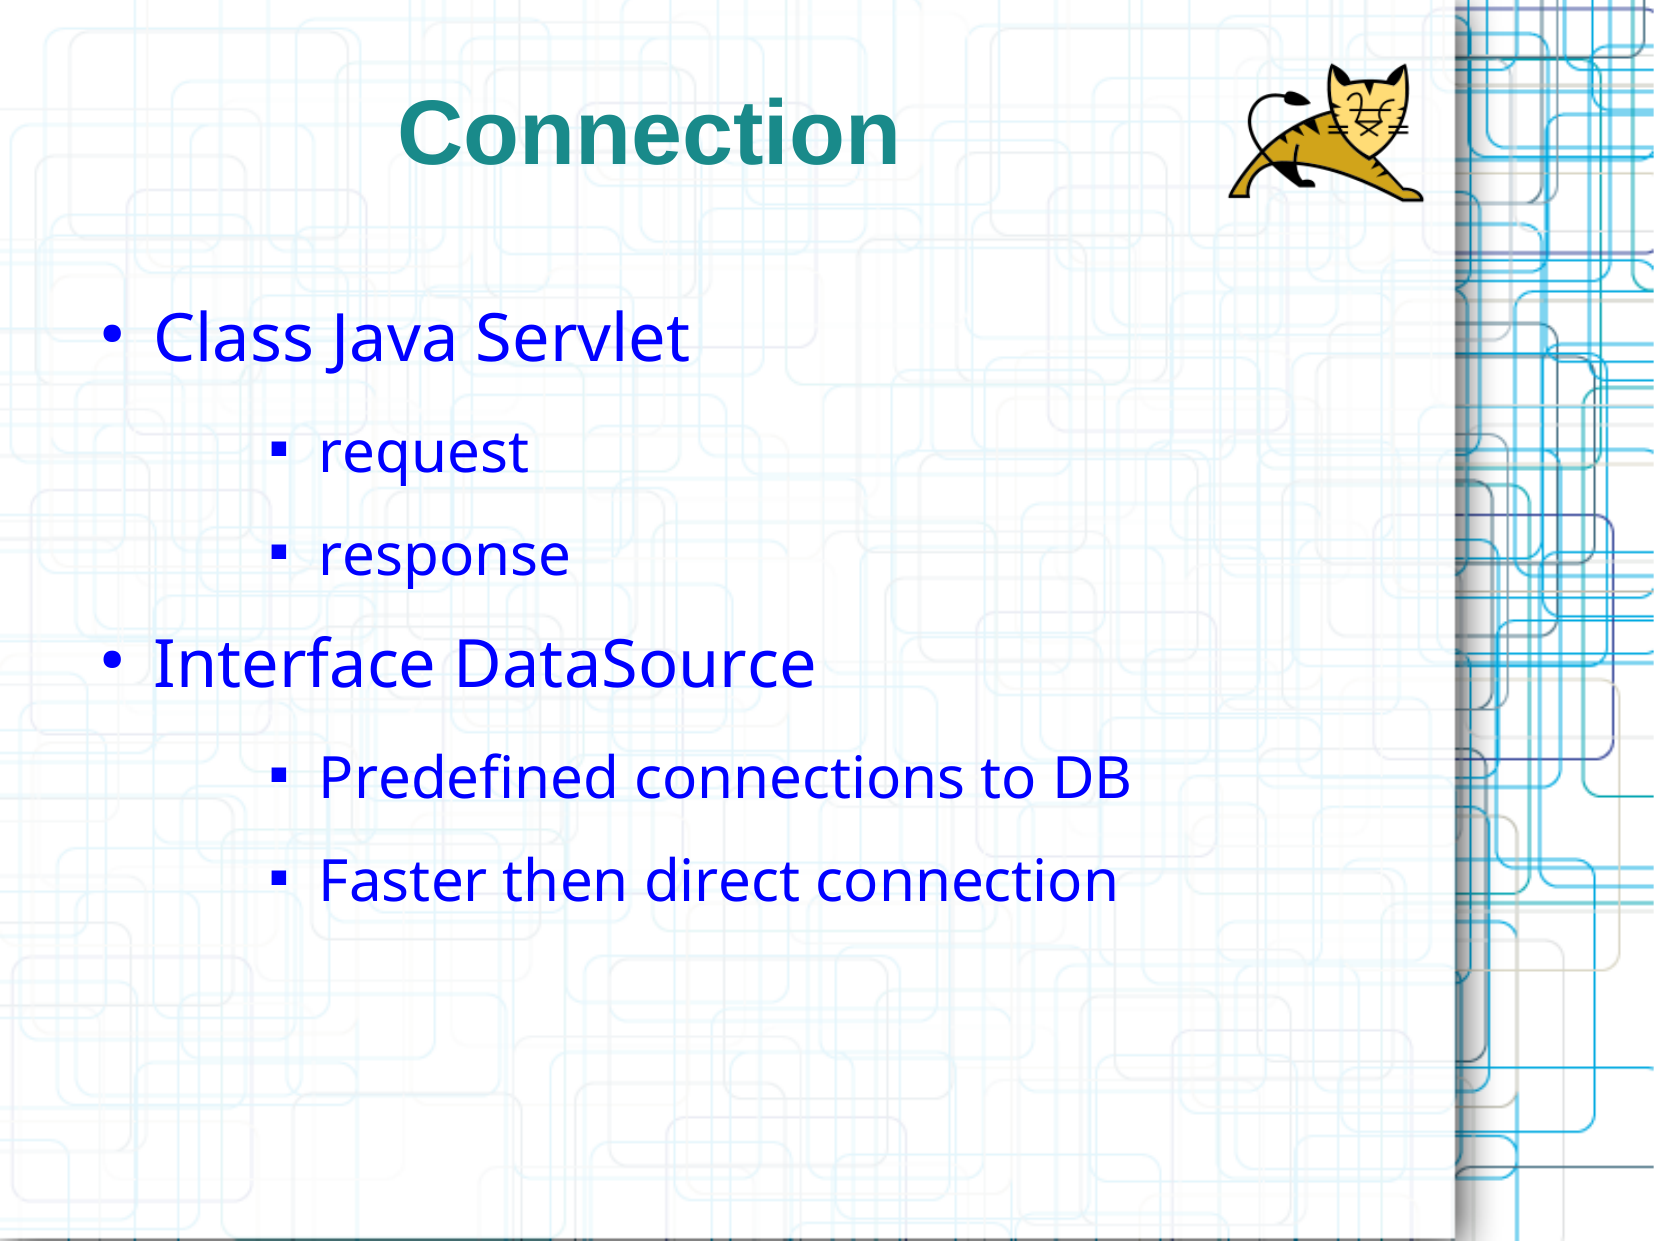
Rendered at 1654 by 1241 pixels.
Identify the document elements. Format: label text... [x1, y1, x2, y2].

picture [0, 0, 1654, 1241]
list Class Java Servlet request response Interface DataSource Predefined connections to DB Faster then direct connection [82, 290, 1418, 1211]
title Connection [0, 29, 1329, 237]
